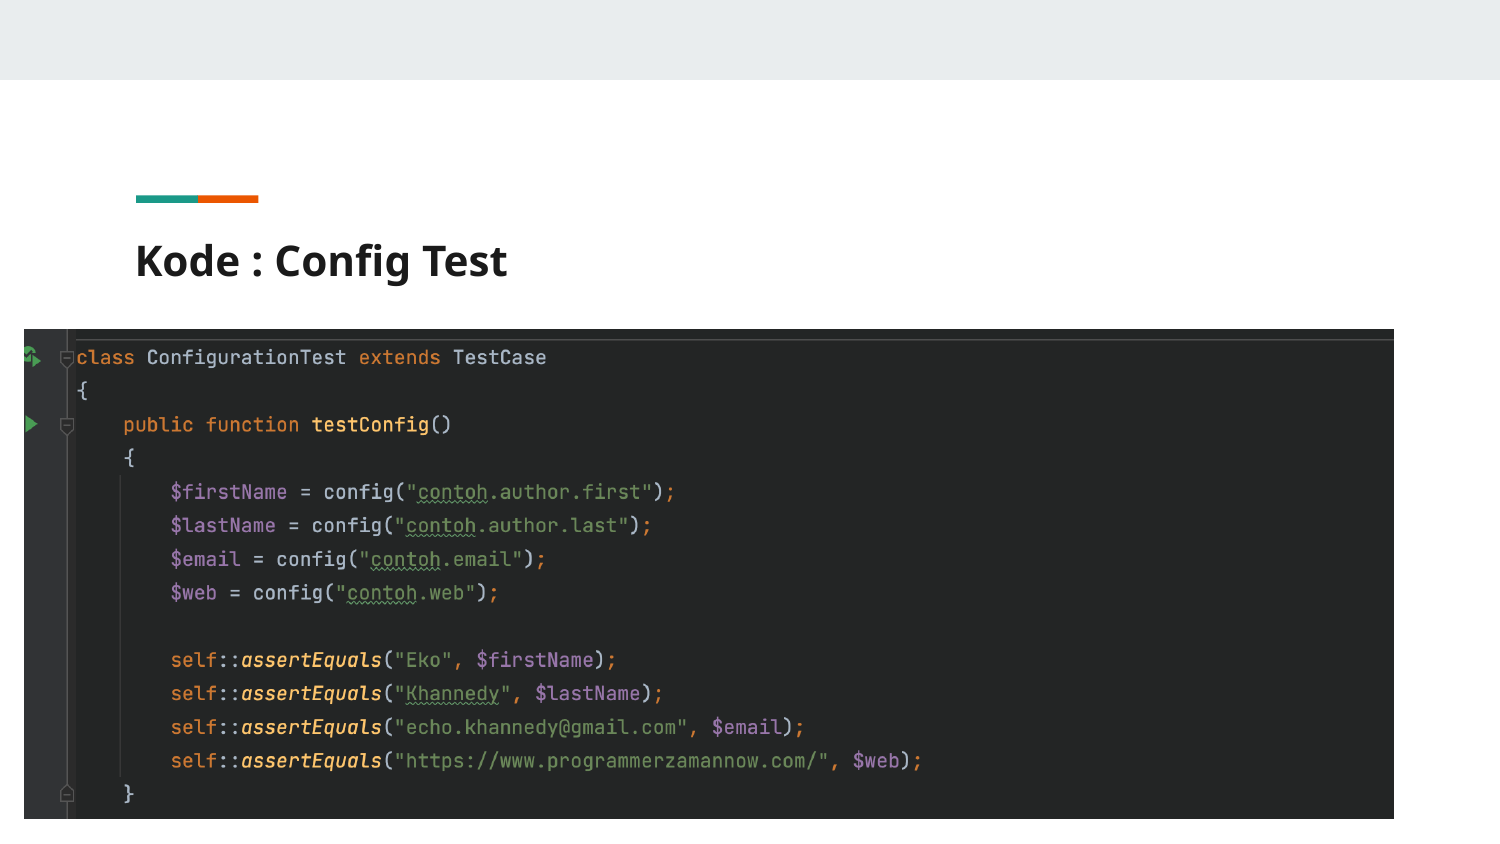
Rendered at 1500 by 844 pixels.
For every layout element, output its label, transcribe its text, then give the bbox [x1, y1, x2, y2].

picture [24, 329, 1394, 819]
title Kode : Config Test [119, 216, 1381, 305]
